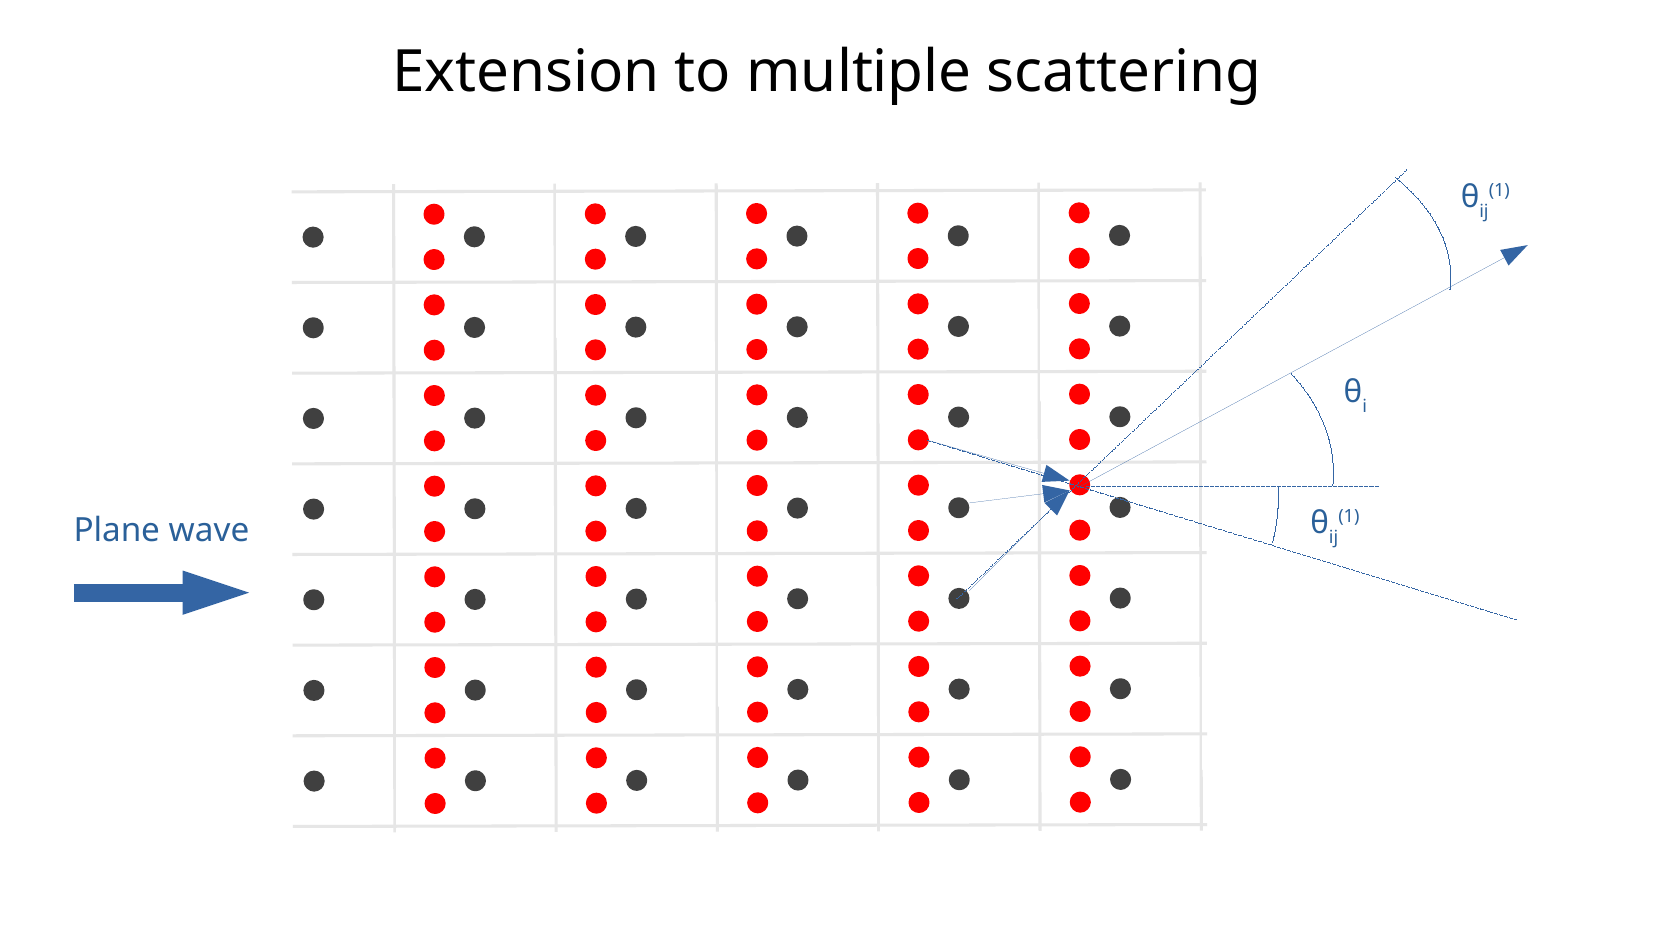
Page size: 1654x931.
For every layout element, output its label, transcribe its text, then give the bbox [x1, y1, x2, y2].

title θij(1) [1446, 160, 1525, 236]
title Extension to multiple scattering [0, 0, 1654, 139]
title θi [1319, 358, 1392, 428]
title θij(1) [1295, 482, 1375, 567]
picture [291, 182, 1208, 833]
